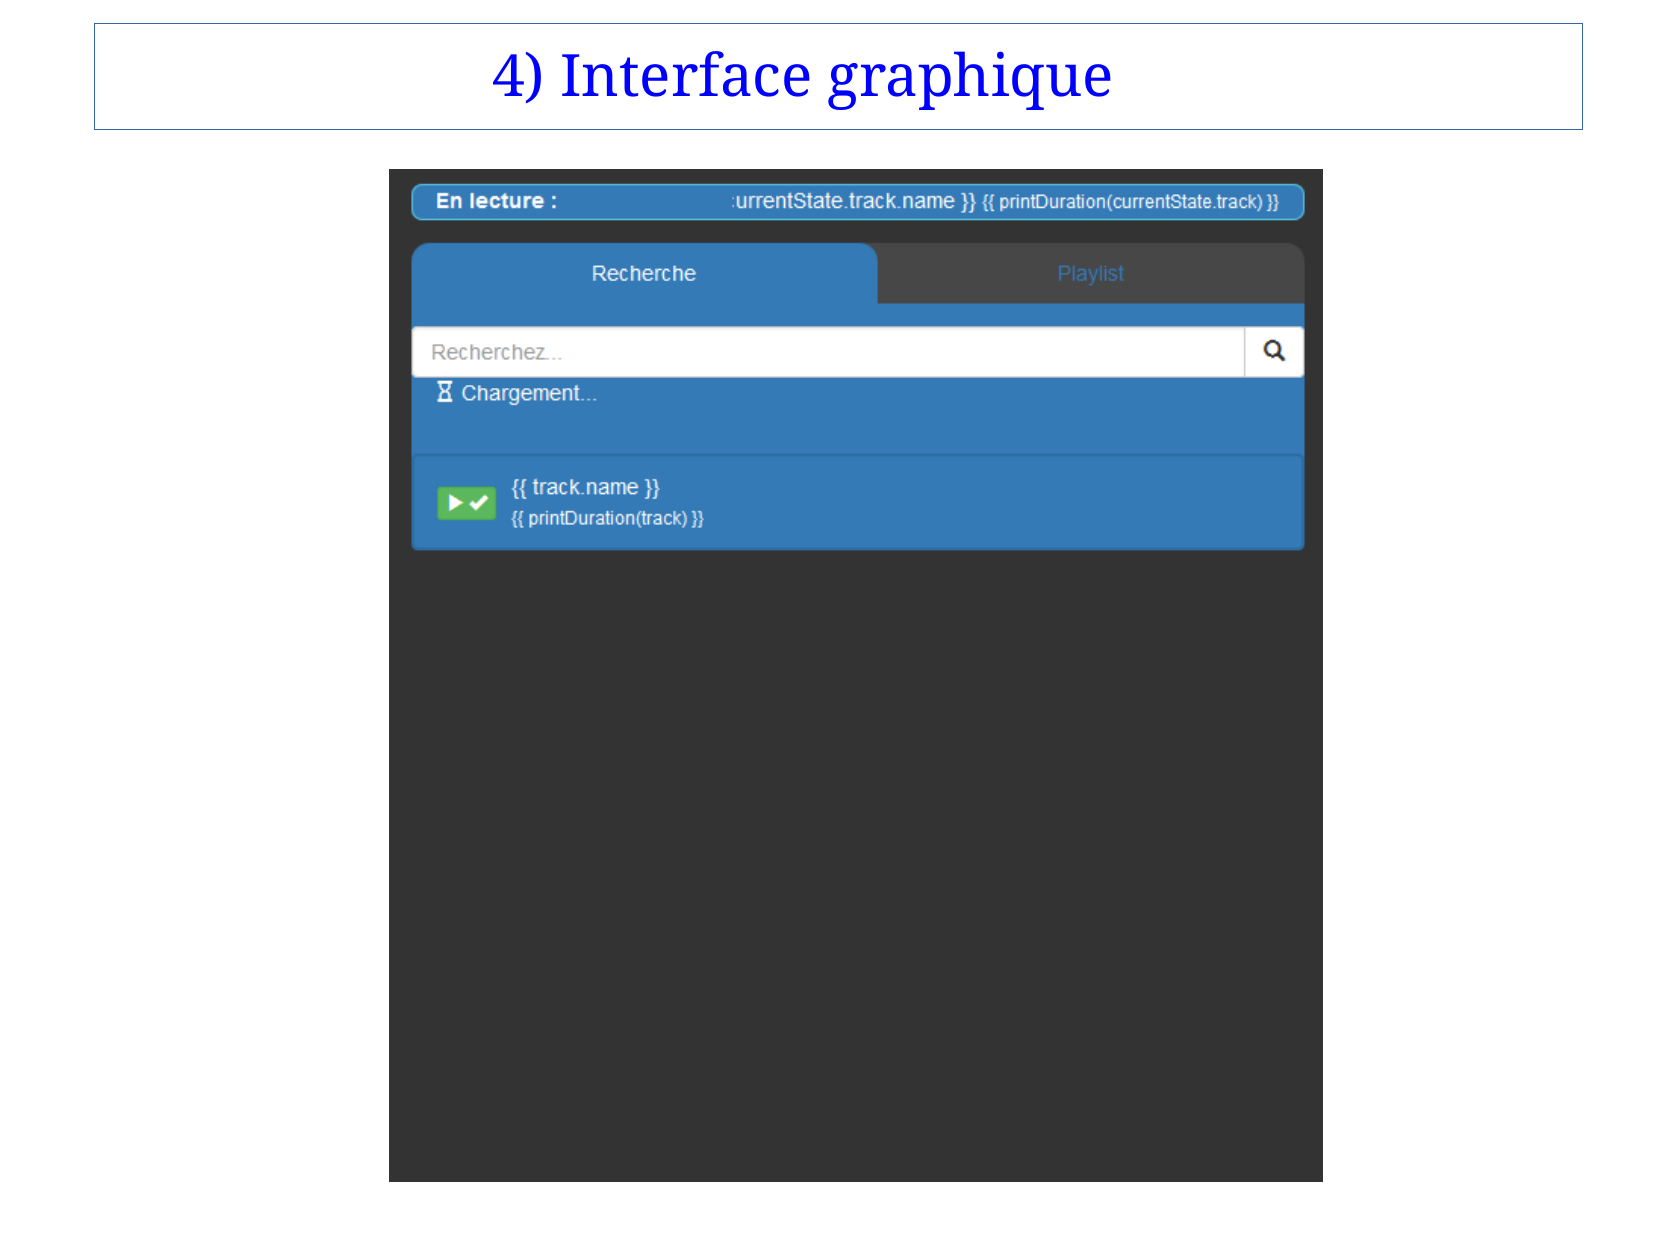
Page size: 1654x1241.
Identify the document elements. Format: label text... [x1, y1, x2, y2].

picture [389, 169, 1323, 1182]
title 4) Interface graphique [59, 0, 1548, 178]
title [94, 23, 1583, 130]
